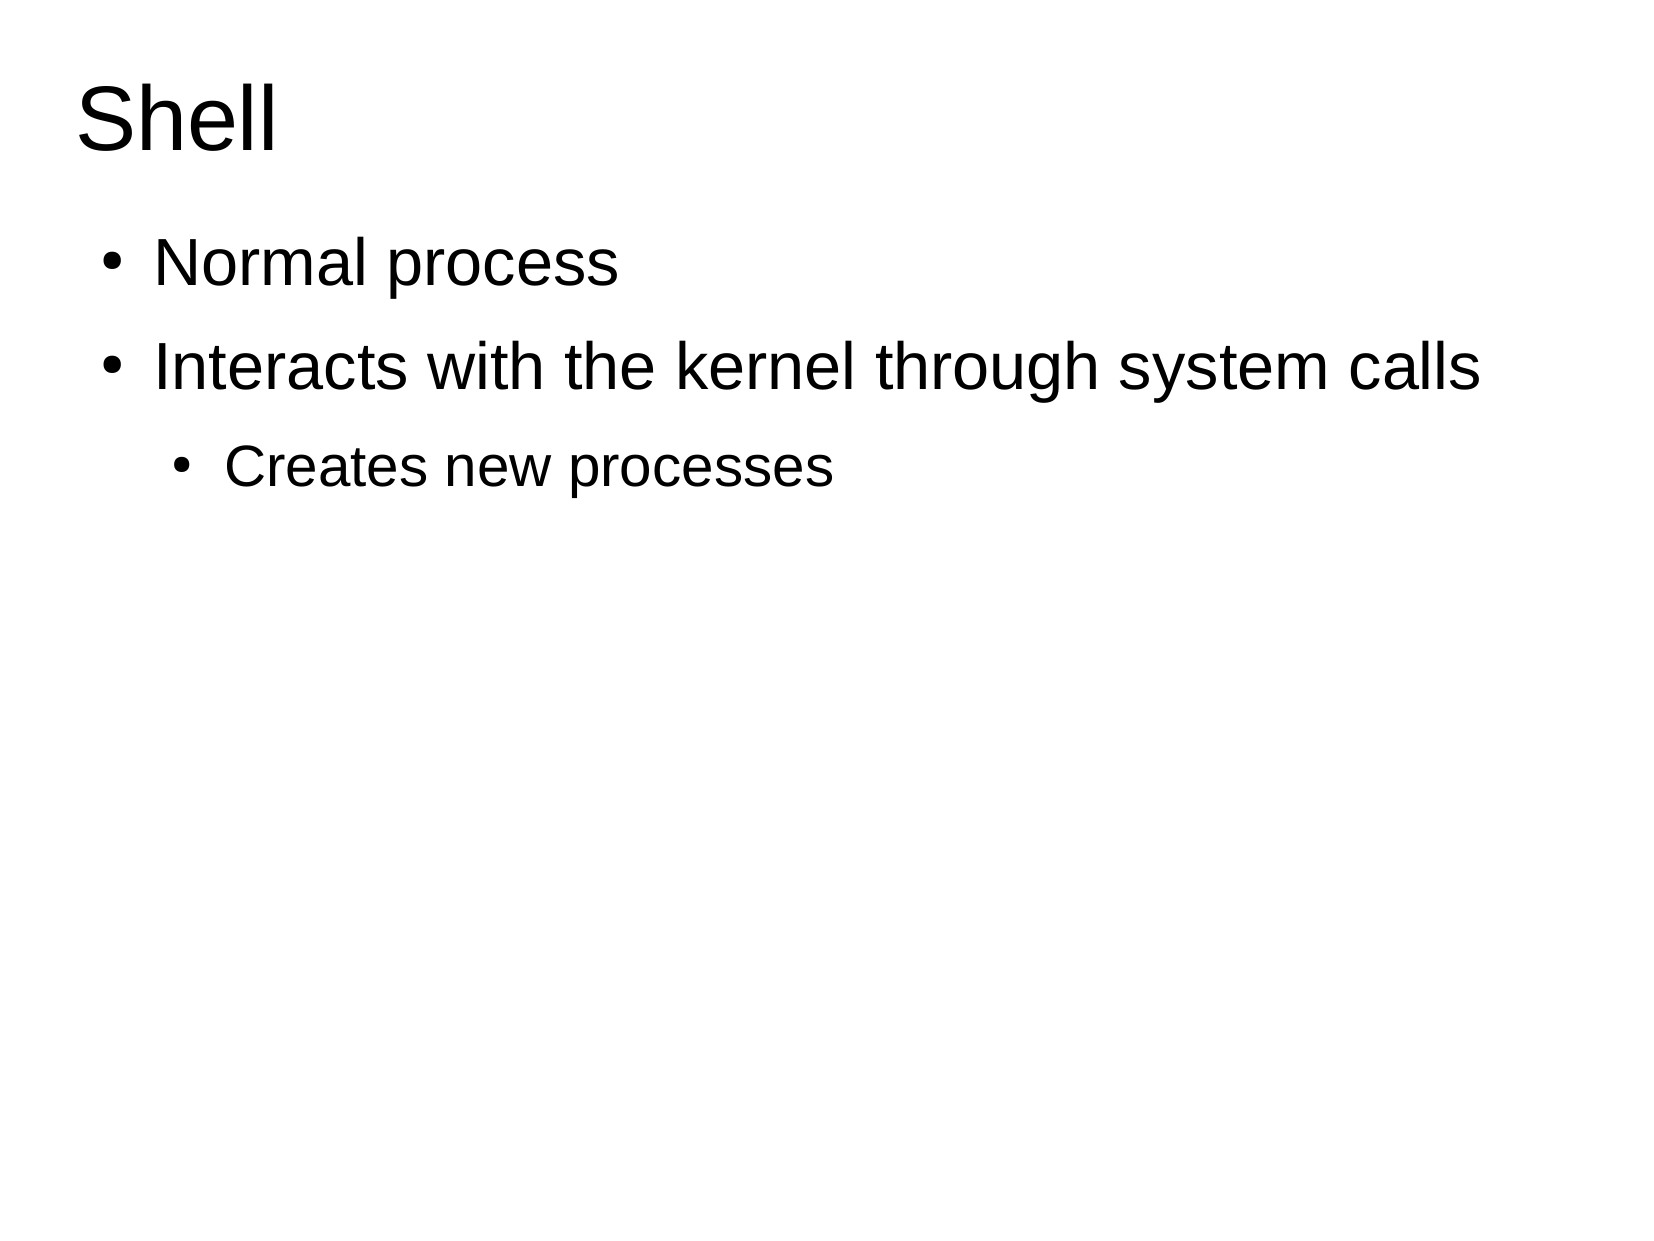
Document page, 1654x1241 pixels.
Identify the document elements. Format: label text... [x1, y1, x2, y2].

list Normal process Interacts with the kernel through system calls Creates new processes [82, 225, 1571, 1163]
title Shell [75, 49, 713, 188]
